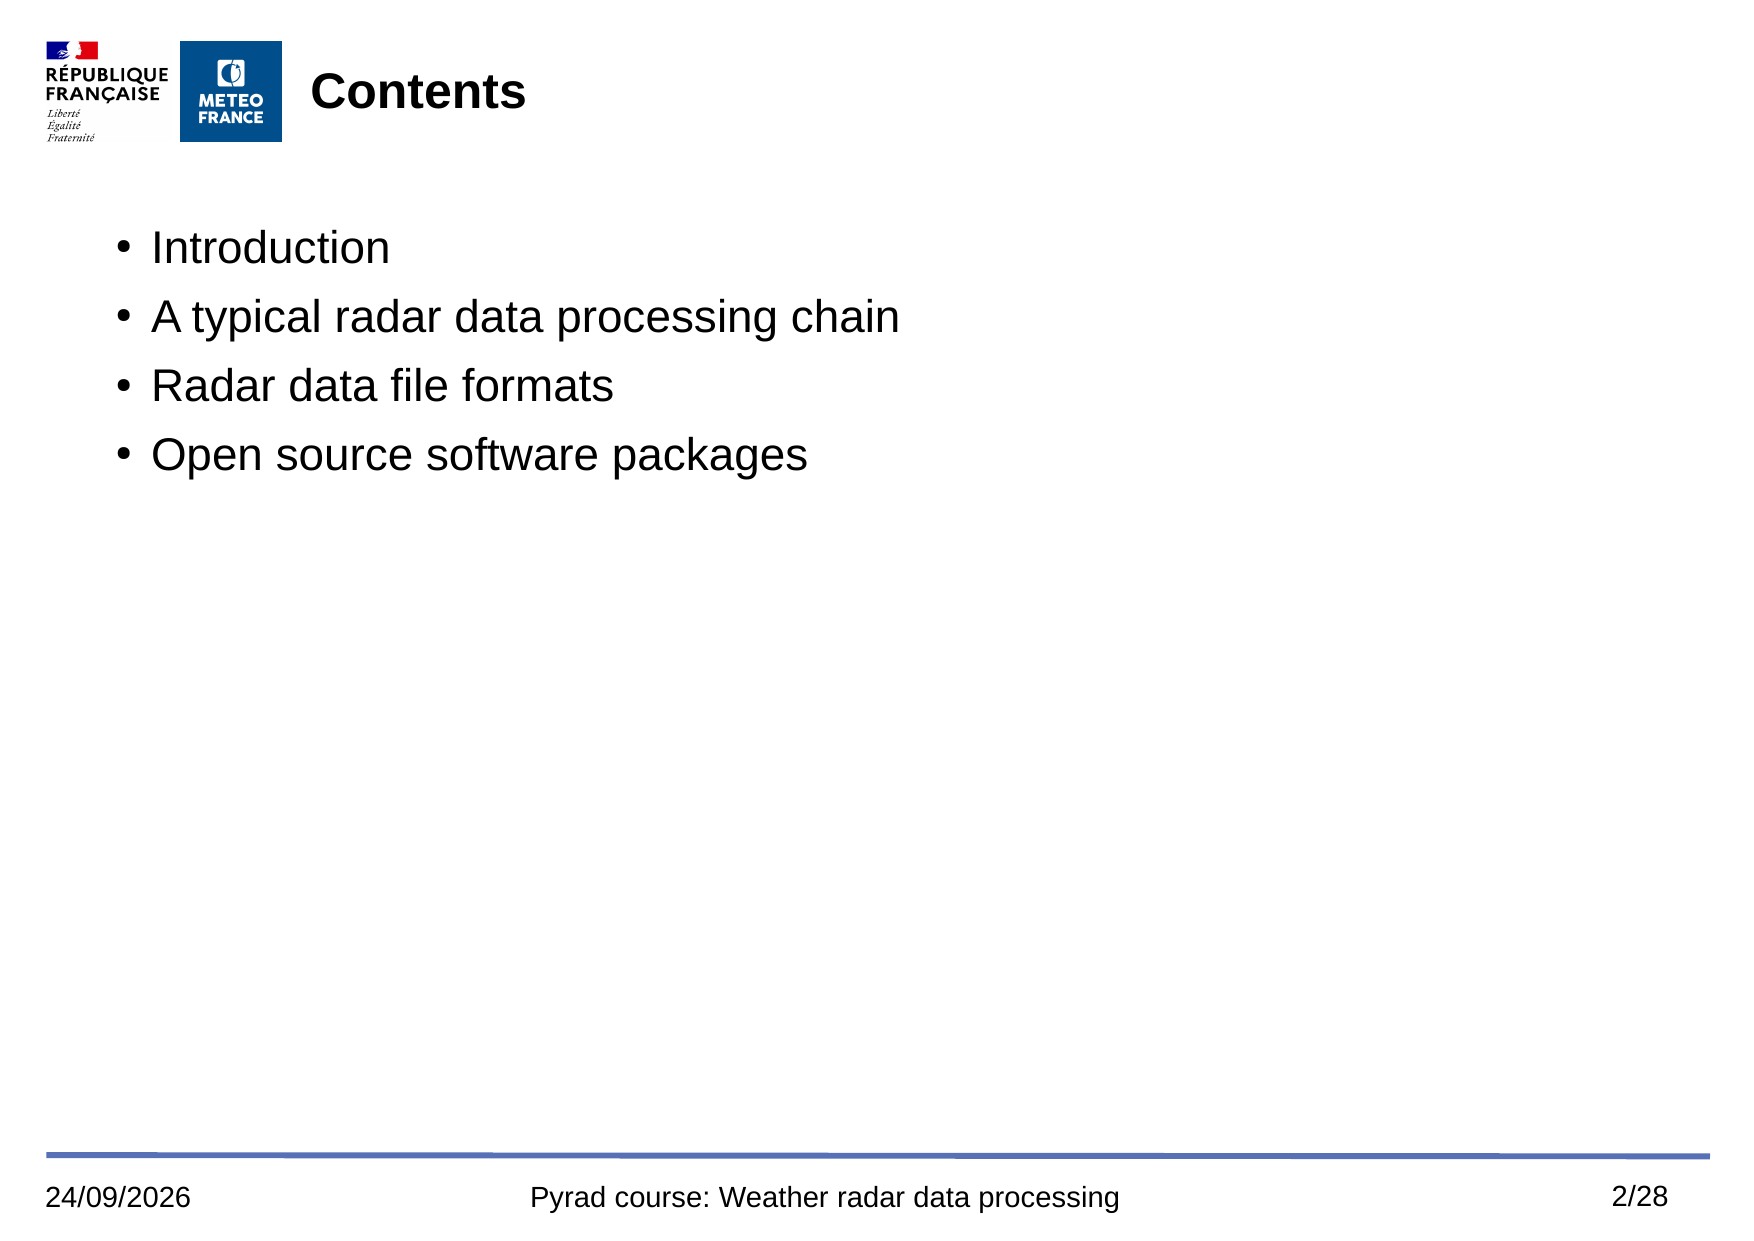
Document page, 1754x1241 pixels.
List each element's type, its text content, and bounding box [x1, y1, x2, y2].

title Contents [310, 40, 1697, 142]
picture [46, 41, 172, 142]
list Introduction A typical radar data processing chain Radar data file formats Open source software packages [44, 222, 1712, 1118]
picture [180, 41, 282, 142]
